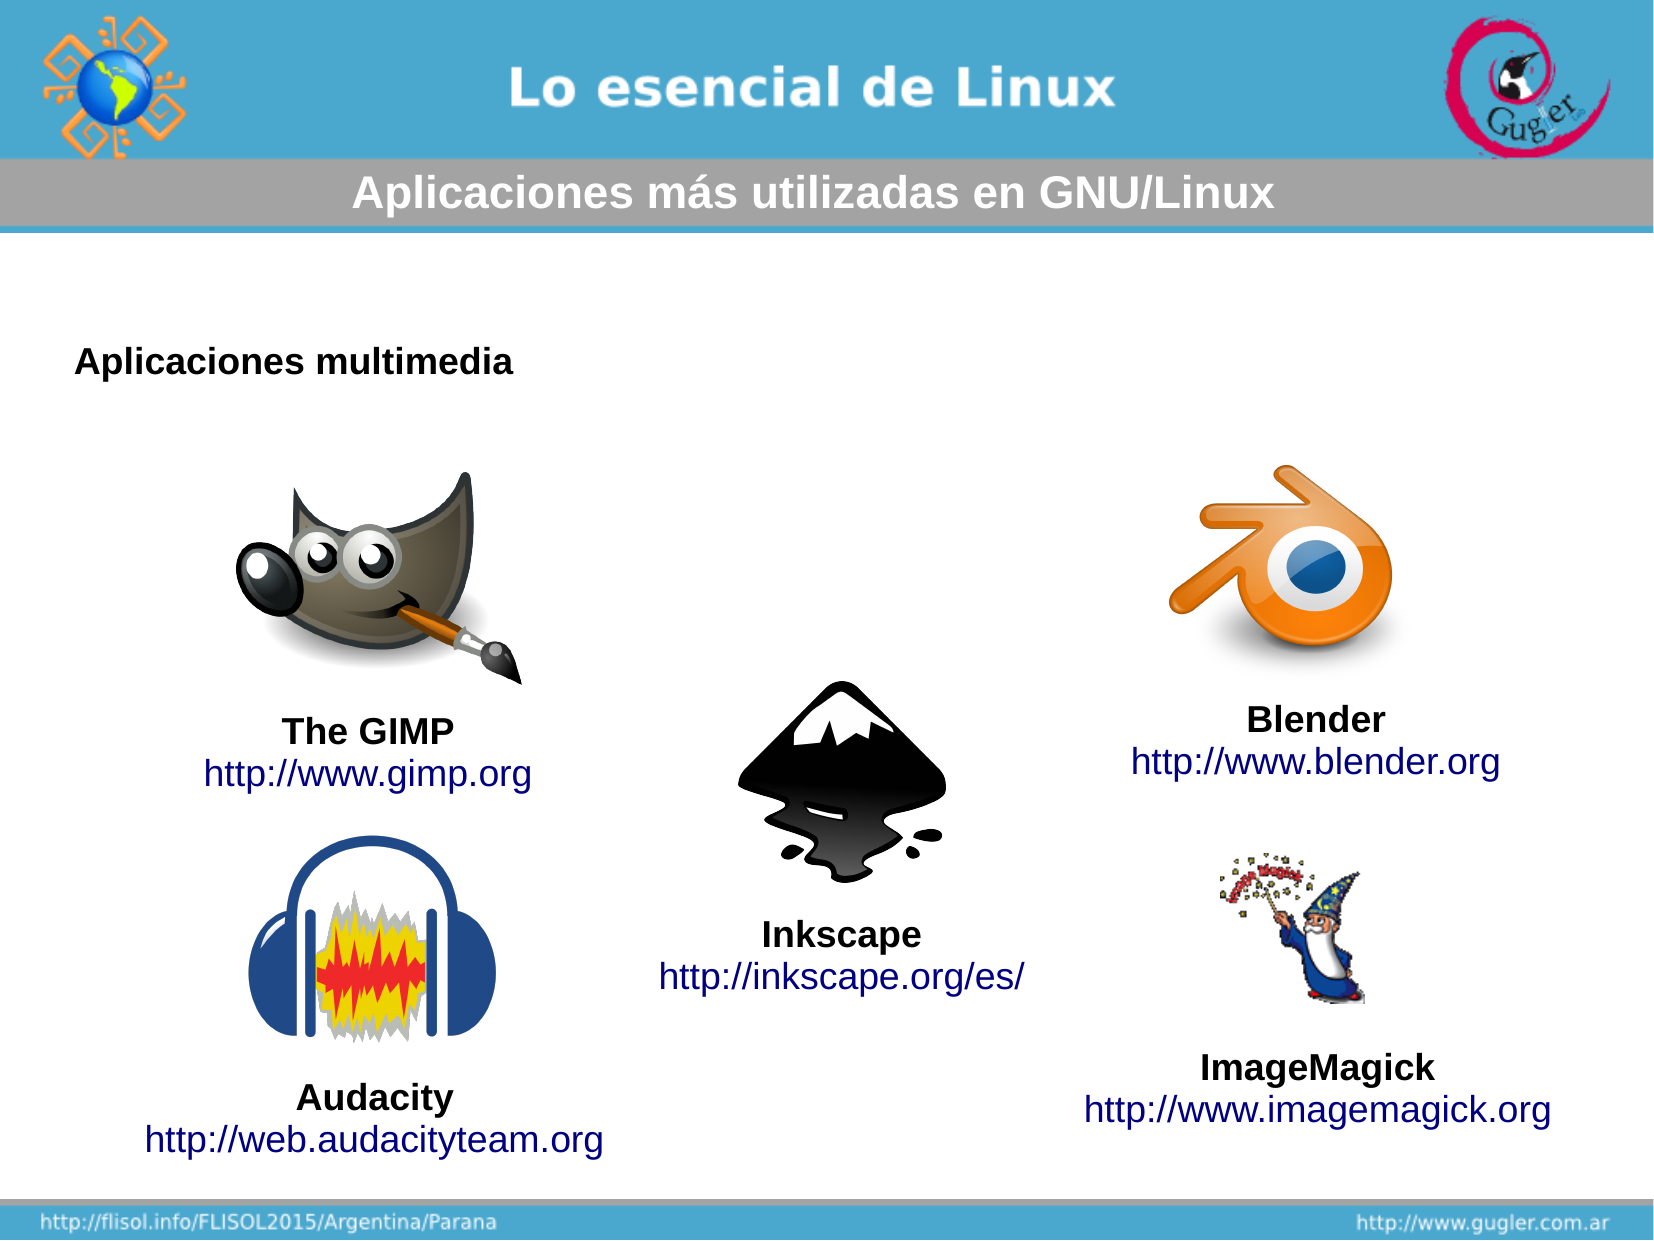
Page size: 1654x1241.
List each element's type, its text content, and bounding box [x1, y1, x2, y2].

text_box Blender http://www.blender.org [1116, 690, 1514, 790]
picture [0, 1199, 1654, 1240]
text_box Aplicaciones más utilizadas en GNU/Linux [336, 159, 1294, 226]
picture [0, 0, 1654, 234]
text_box ImageMagick http://www.imagemagick.org [1068, 1039, 1565, 1139]
picture [1220, 853, 1365, 1004]
text_box Inkscape http://inkscape.org/es/ [643, 905, 1040, 1005]
picture [1169, 465, 1418, 686]
picture [248, 814, 497, 1063]
picture [236, 472, 522, 686]
picture [738, 681, 946, 883]
text_box Aplicaciones multimedia [59, 332, 1630, 390]
text_box The GIMP http://www.gimp.org [188, 702, 546, 802]
text_box Audacity http://web.audacityteam.org [129, 1068, 619, 1168]
